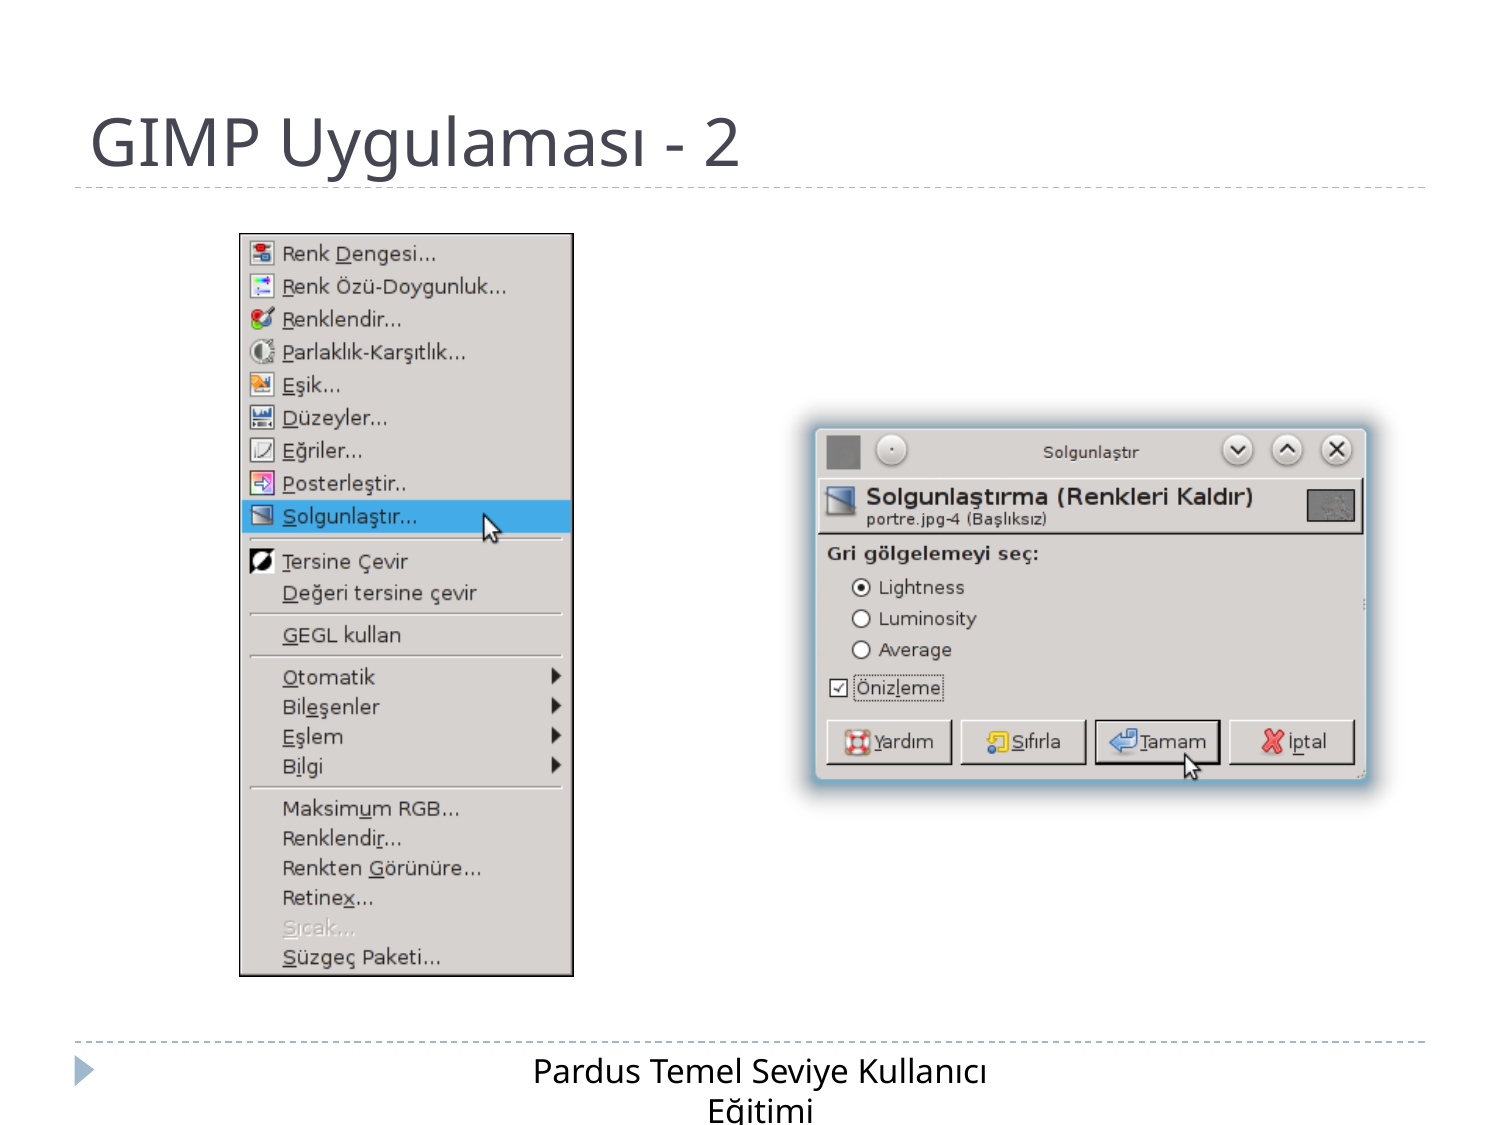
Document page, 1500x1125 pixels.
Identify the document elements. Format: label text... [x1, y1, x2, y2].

title GIMP Uygulaması - 2 [75, 37, 1425, 188]
picture [239, 233, 574, 977]
picture [759, 372, 1423, 836]
